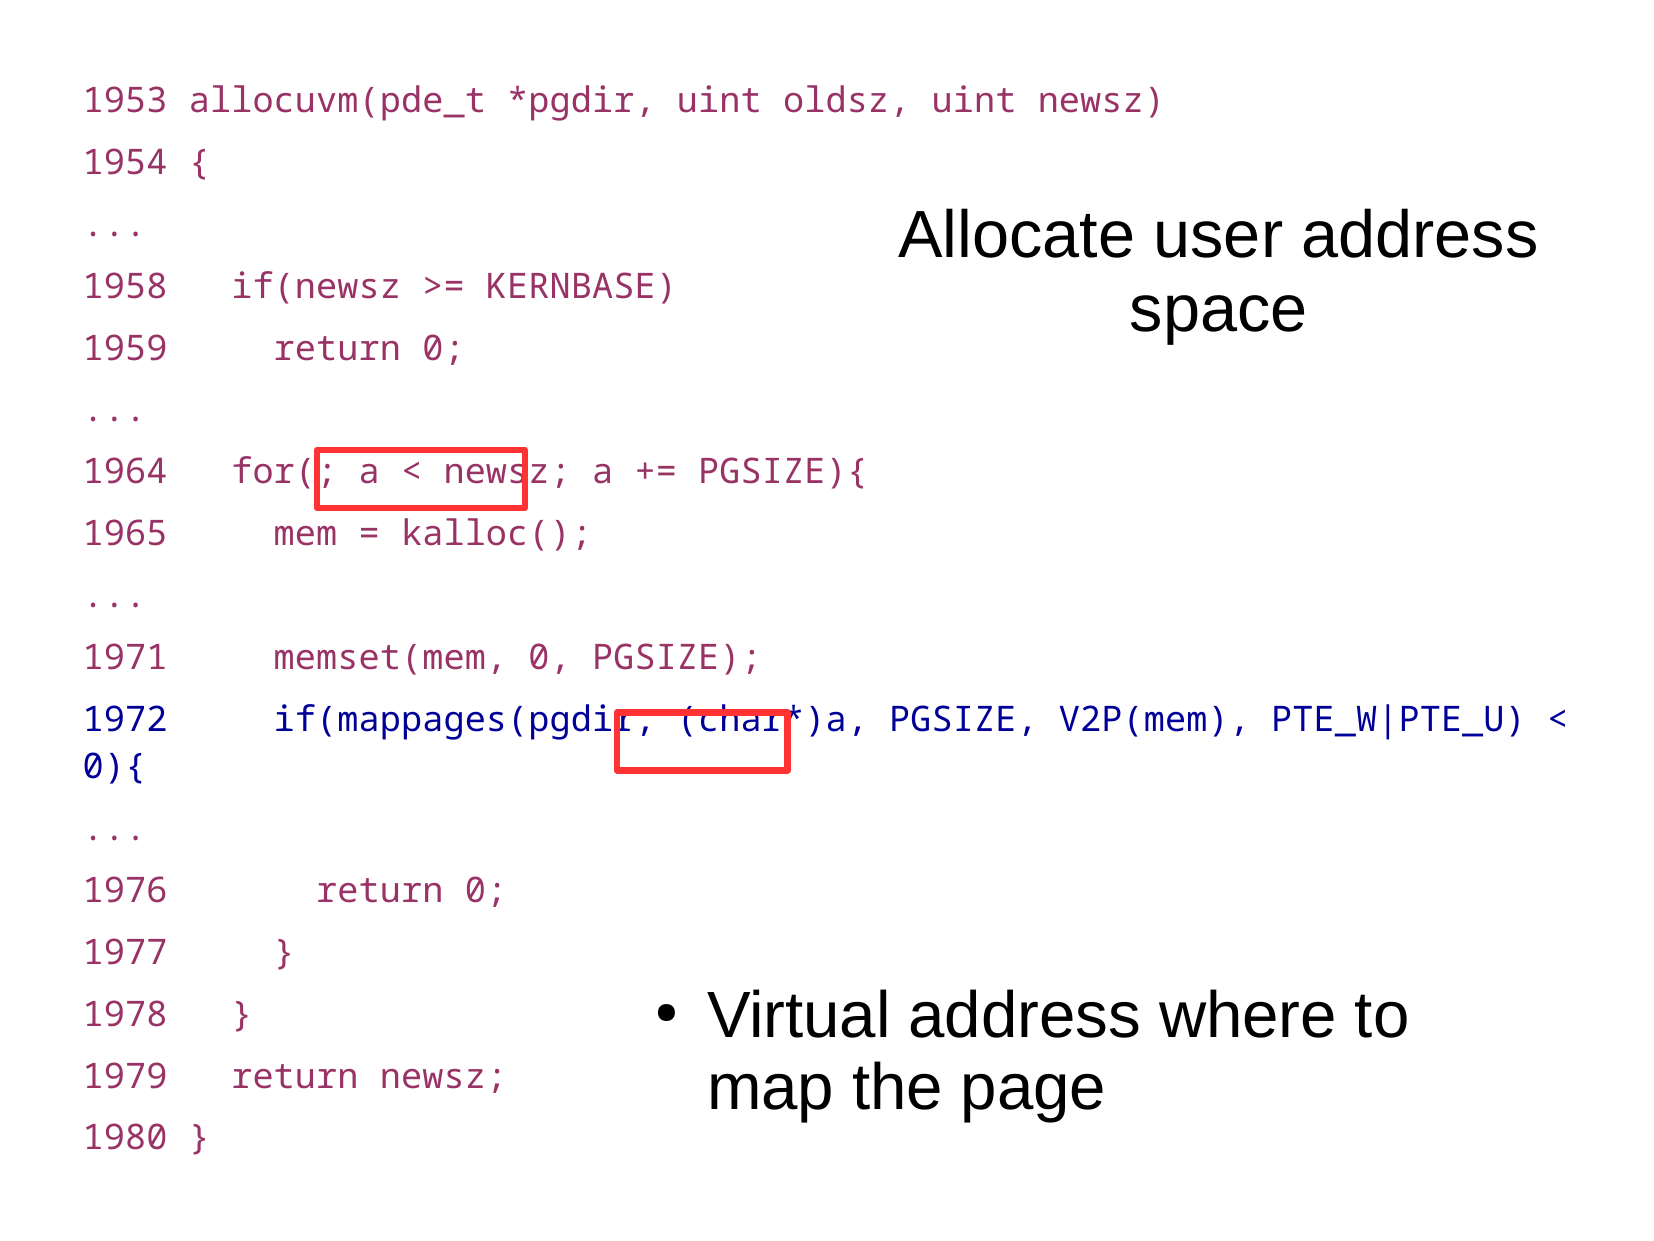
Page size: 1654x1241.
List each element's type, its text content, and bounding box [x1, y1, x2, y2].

list Virtual address where to map the page [637, 978, 1530, 1126]
list 1953 allocuvm(pde_t *pgdir, uint oldsz, uint newsz) 1954 { ... 1958 if(newsz >= KERNBASE) 1959 return 0; ... 1964 for(; a < newsz; a += PGSIZE){ 1965 mem = kalloc(); ... 1971 memset(mem, 0, PGSIZE); 1972 if(mappages(pgdir, (char*)a, PGSIZE, V2P(mem), PTE_W|PTE_U) < 0){ ... 1976 return 0; 1977 } 1978 } 1979 return newsz; 1980 } [82, 75, 1571, 1163]
title Allocate user address space [825, 167, 1613, 376]
